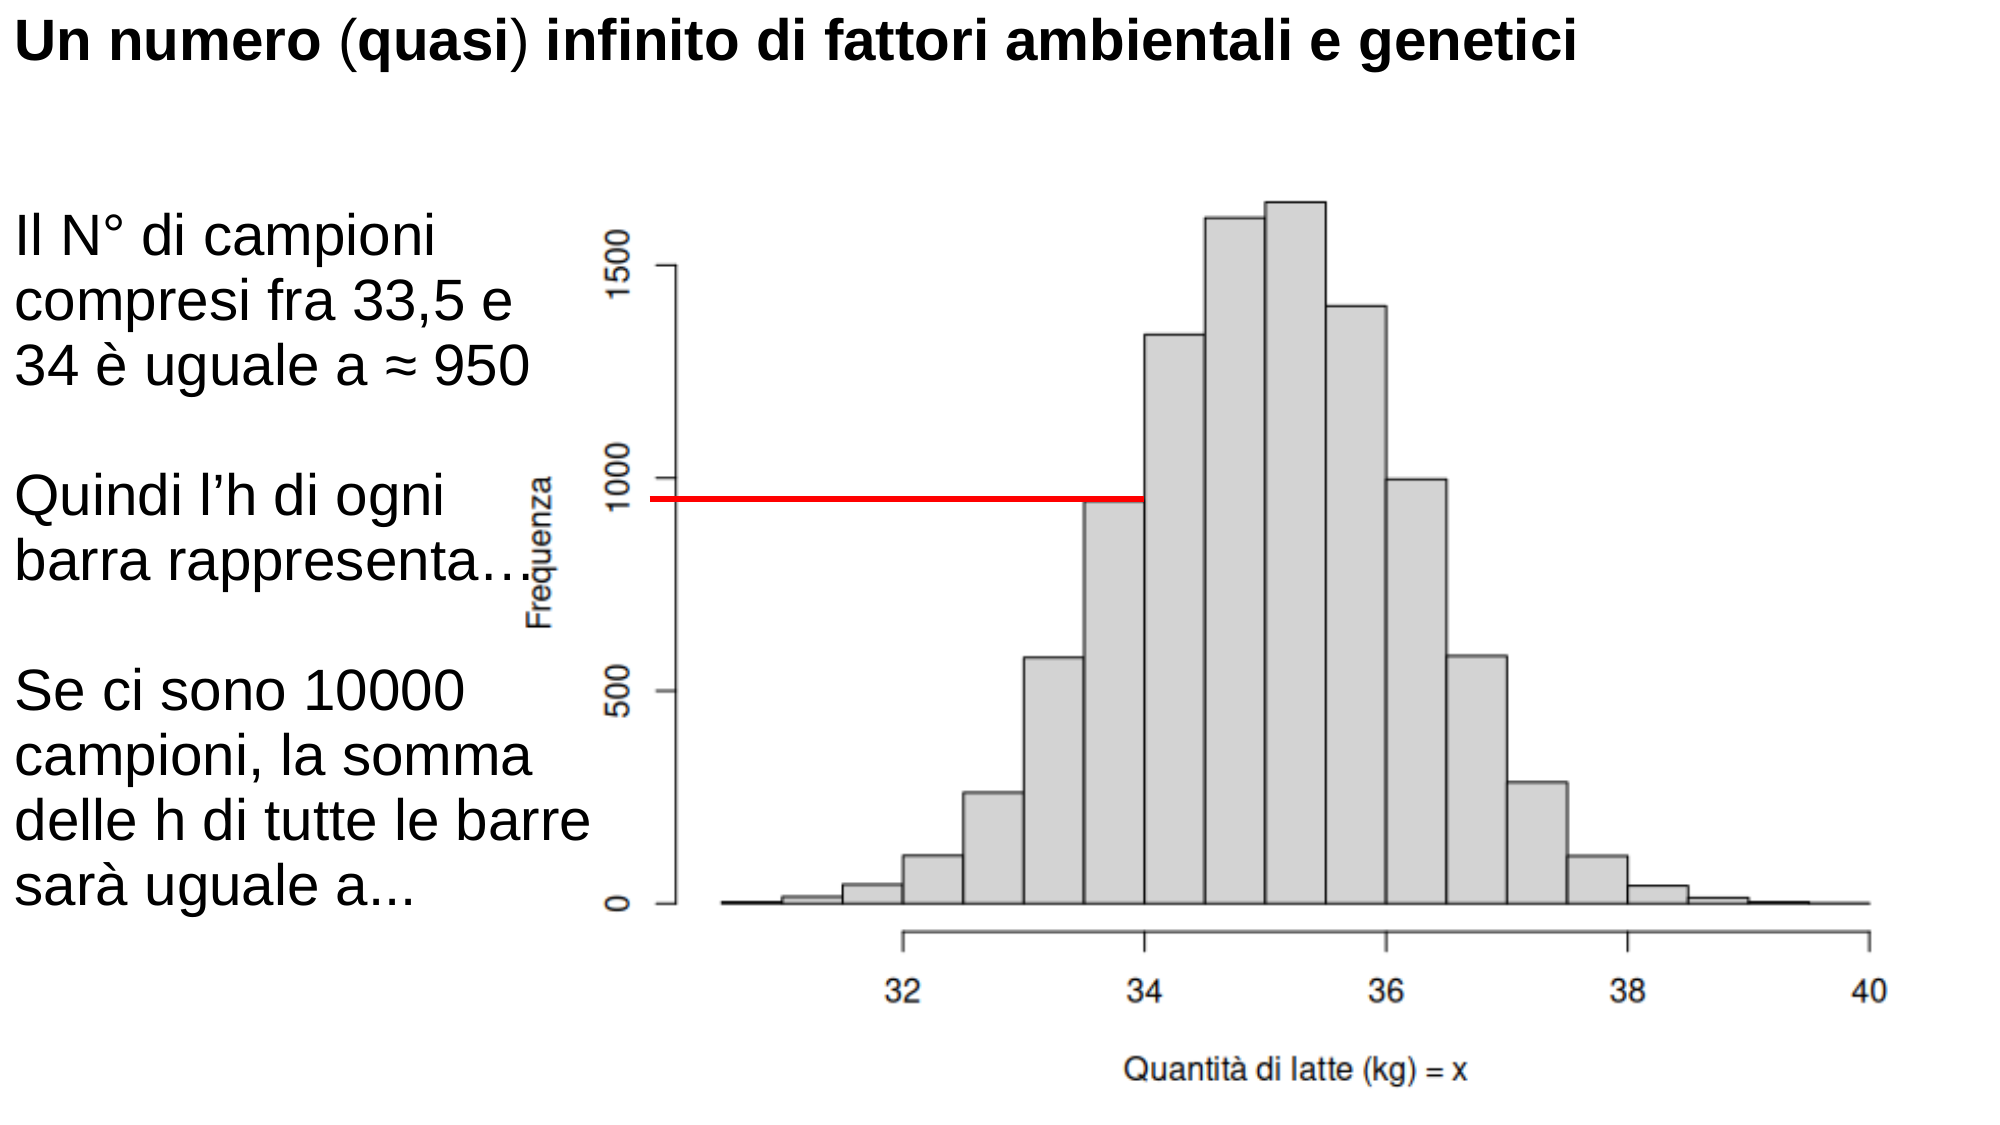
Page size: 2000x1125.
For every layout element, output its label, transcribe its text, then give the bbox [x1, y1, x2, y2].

text_box Il N° di campioni compresi fra 33,5 e 34 è uguale a ≈ 950 Quindi l’h di ogni barra rappresenta… Se ci sono 10000 campioni, la somma delle h di tutte le barre sarà uguale a... [0, 145, 1595, 926]
text_box Un numero (quasi) infinito di fattori ambientali e genetici [0, 0, 1979, 145]
picture [516, 14, 1998, 1125]
